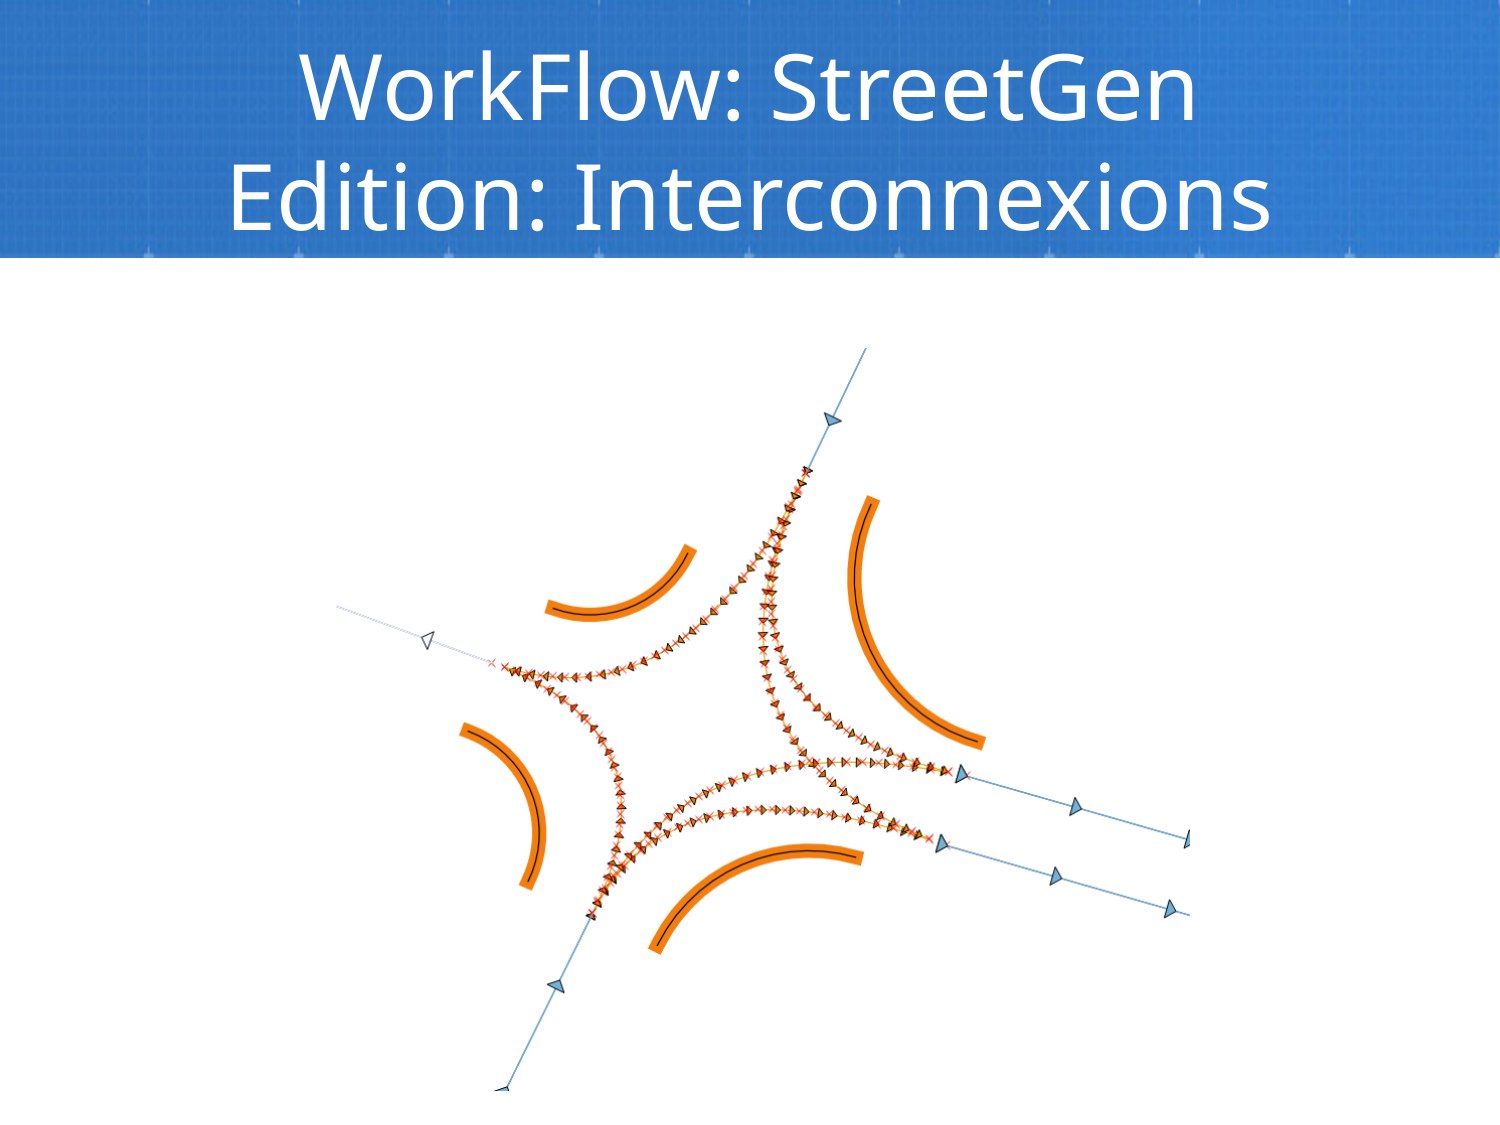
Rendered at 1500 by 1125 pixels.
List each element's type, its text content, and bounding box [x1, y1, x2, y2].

title WorkFlow: StreetGen Edition: Interconnexions [35, 45, 1465, 233]
picture [0, 0, 1500, 258]
picture [336, 348, 1190, 1091]
